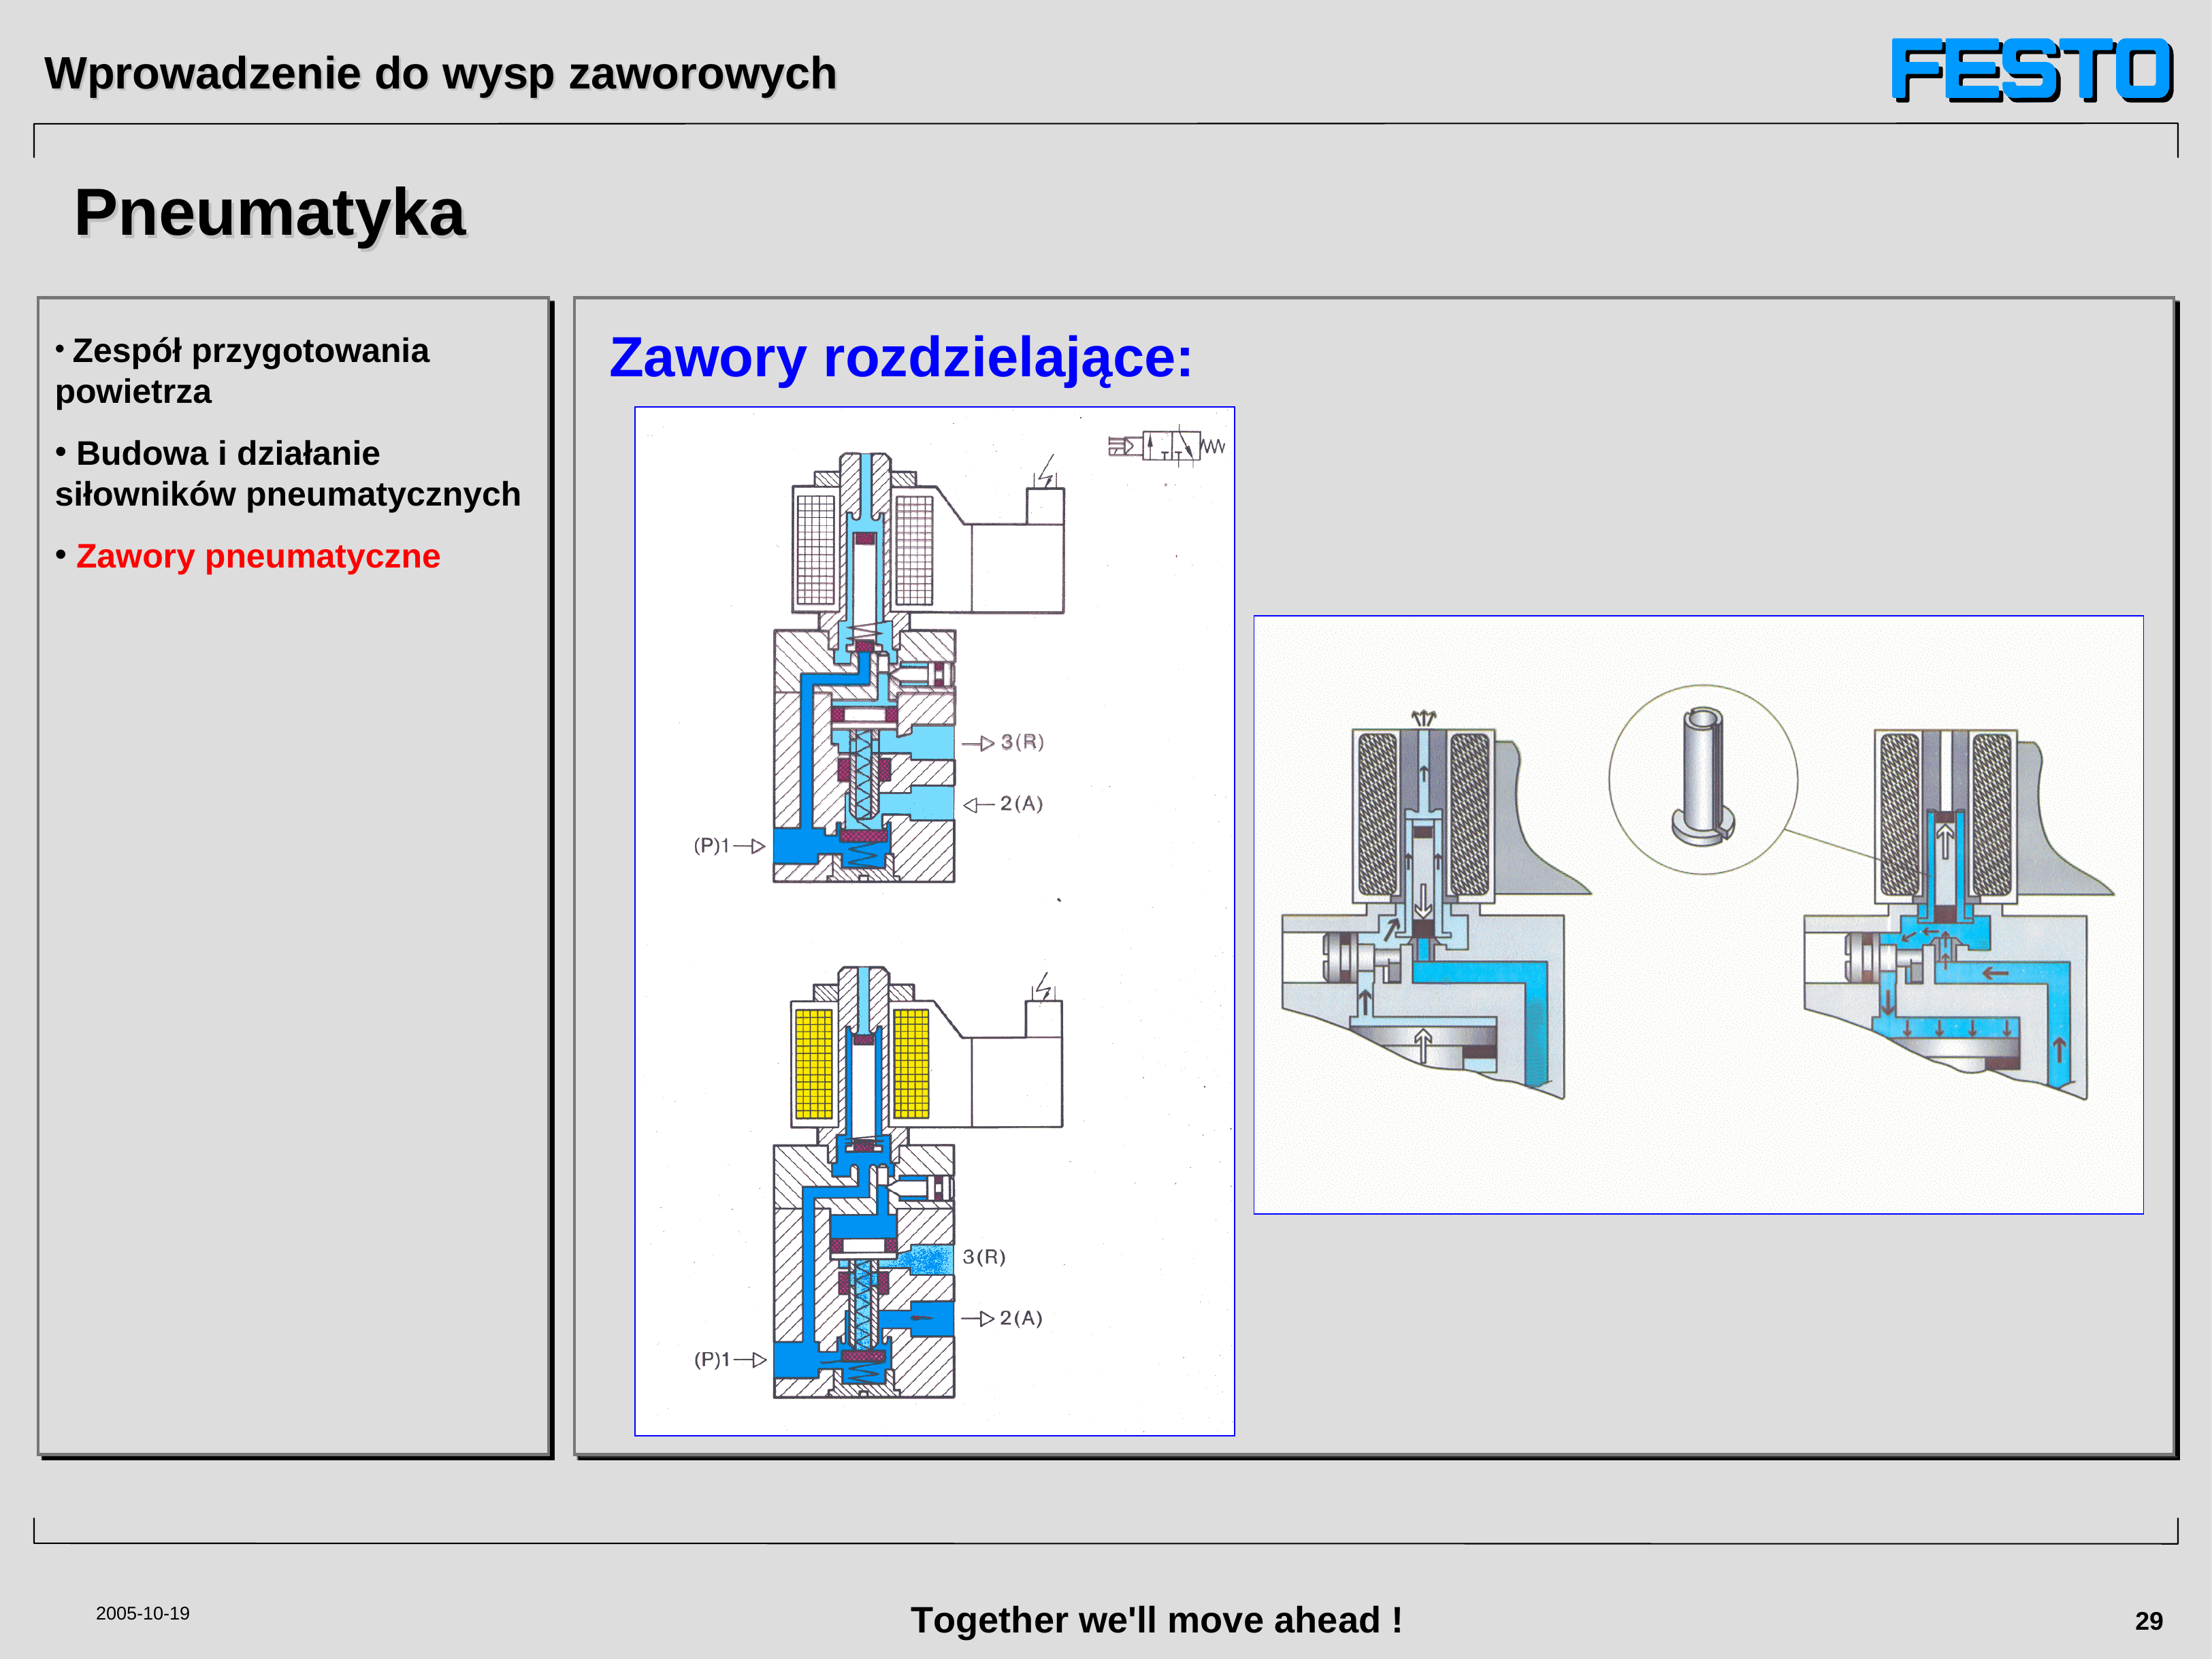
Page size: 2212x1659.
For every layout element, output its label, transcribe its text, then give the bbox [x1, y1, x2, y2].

text_box Zawory rozdzielające: [599, 314, 1681, 394]
text_box <number> [2057, 1592, 2186, 1648]
text_box 2005-10-19 [74, 1592, 387, 1633]
text_box Zespół przygotowania powietrza Budowa i działanie siłowników pneumatycznych Zawory pneumatyczne [44, 323, 536, 704]
picture [1254, 616, 2143, 1214]
text_box Together we'll move ahead ! [807, 1592, 1508, 1644]
title Pneumatyka [51, 142, 1895, 260]
picture [635, 407, 1235, 1436]
